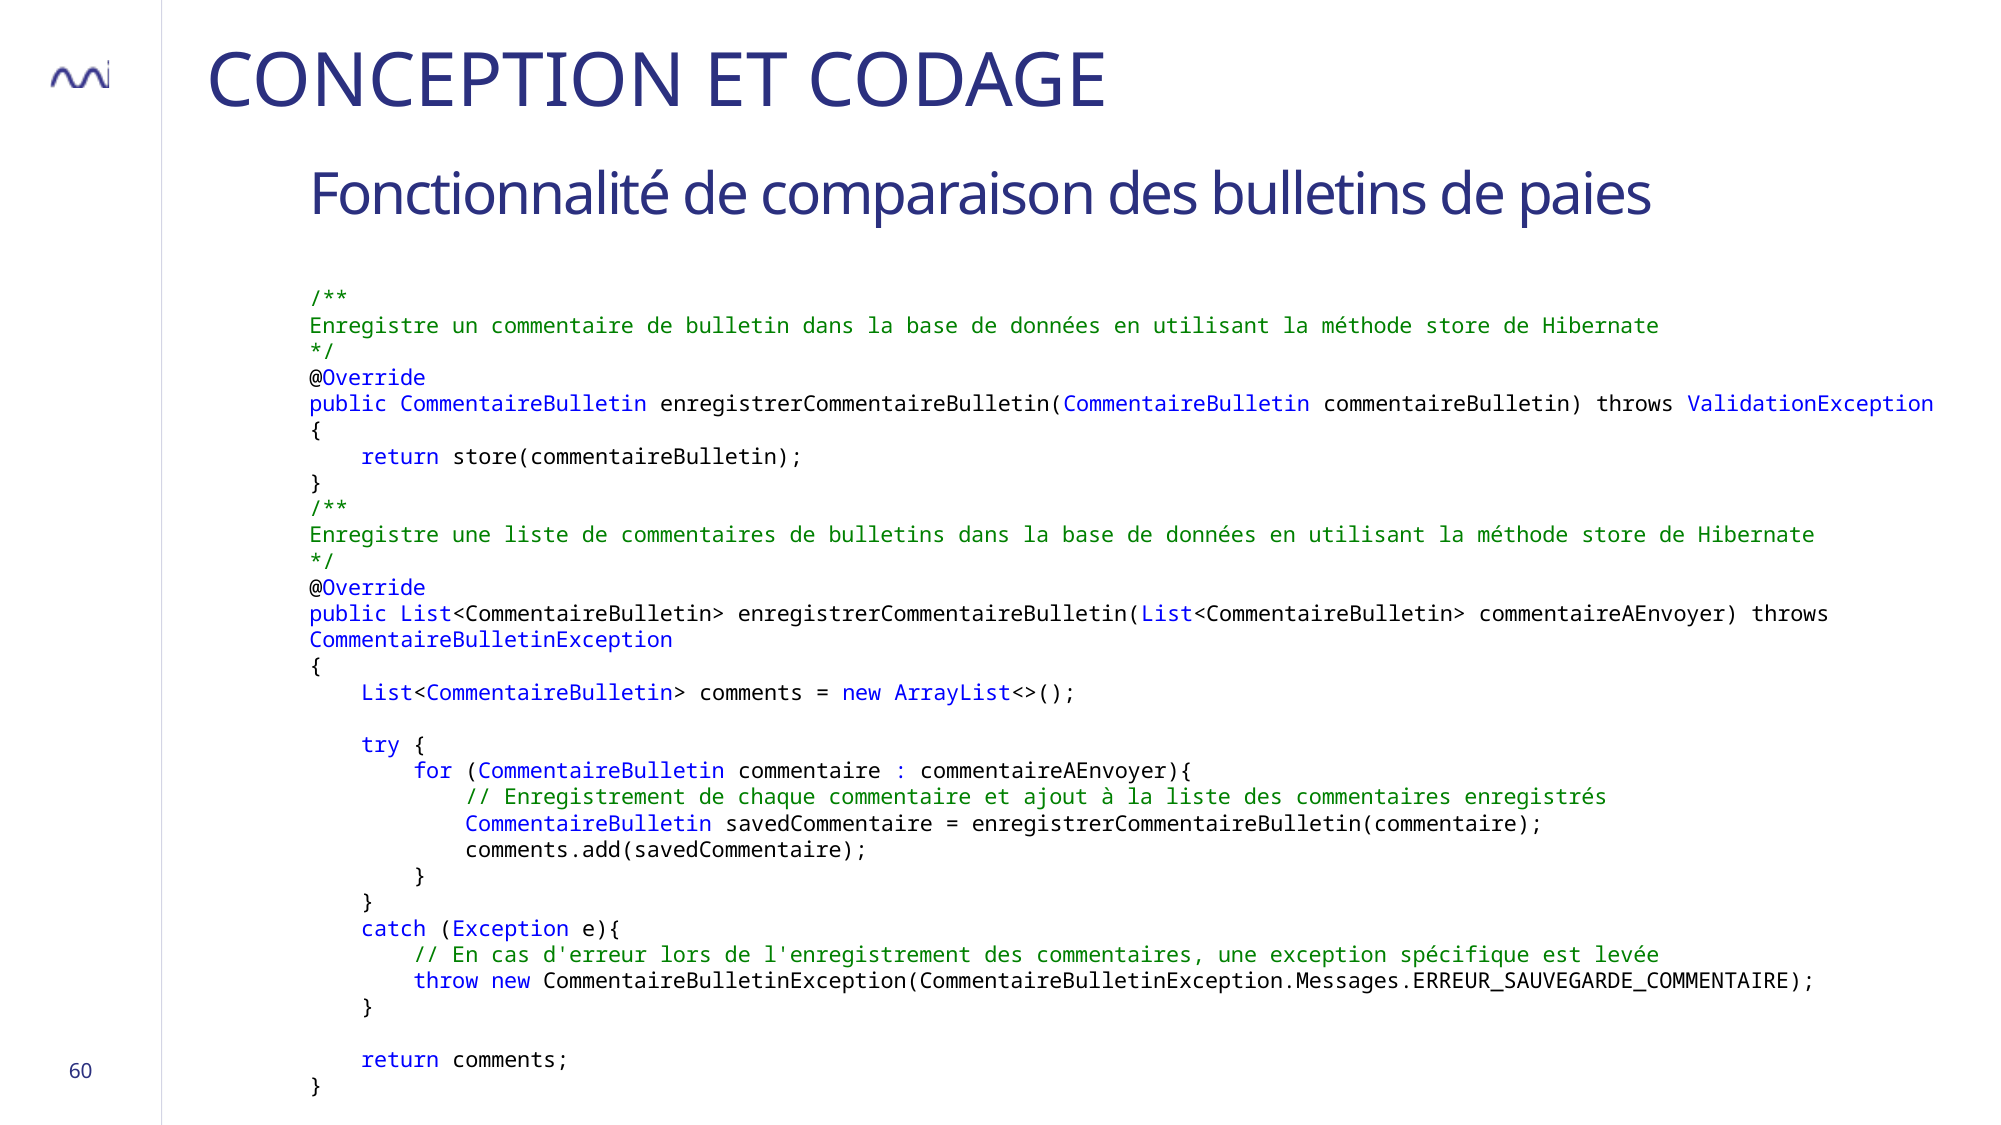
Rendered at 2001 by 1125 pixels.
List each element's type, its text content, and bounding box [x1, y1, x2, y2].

text_box CONCEPTION ET CODAGE [191, 23, 1192, 130]
text_box /** Enregistre un commentaire de bulletin dans la base de données en utilisant la méthode store de Hibernate */ @Override public CommentaireBulletin enregistrerCommentaireBulletin(CommentaireBulletin commentaireBulletin) throws ValidationException { return store(commentaireBulletin); } /** Enregistre une liste de commentaires de bulletins dans la base de données en utilisant la méthode store de Hibernate */ @Override public List<CommentaireBulletin> enregistrerCommentaireBulletin(List<CommentaireBulletin> commentaireAEnvoyer) throws CommentaireBulletinException { List<CommentaireBulletin> comments = new ArrayList<>(); try { for (CommentaireBulletin commentaire : commentaireAEnvoyer){ // Enregistrement de chaque commentaire et ajout à la liste des commentaires enregistrés CommentaireBulletin savedCommentaire = enregistrerCommentaireBulletin(commentaire); comments.add(savedCommentaire); } } catch (Exception e){ // En cas d'erreur lors de l'enregistrement des commentaires, une exception spécifique est levée throw new CommentaireBulletinException(CommentaireBulletinException.Messages.ERREUR_SAUVEGARDE_COMMENTAIRE); } return comments; } [294, 277, 2000, 1115]
text_box 60 [38, 1052, 123, 1091]
text_box Fonctionnalité de comparaison des bulletins de paies [294, 161, 1685, 252]
